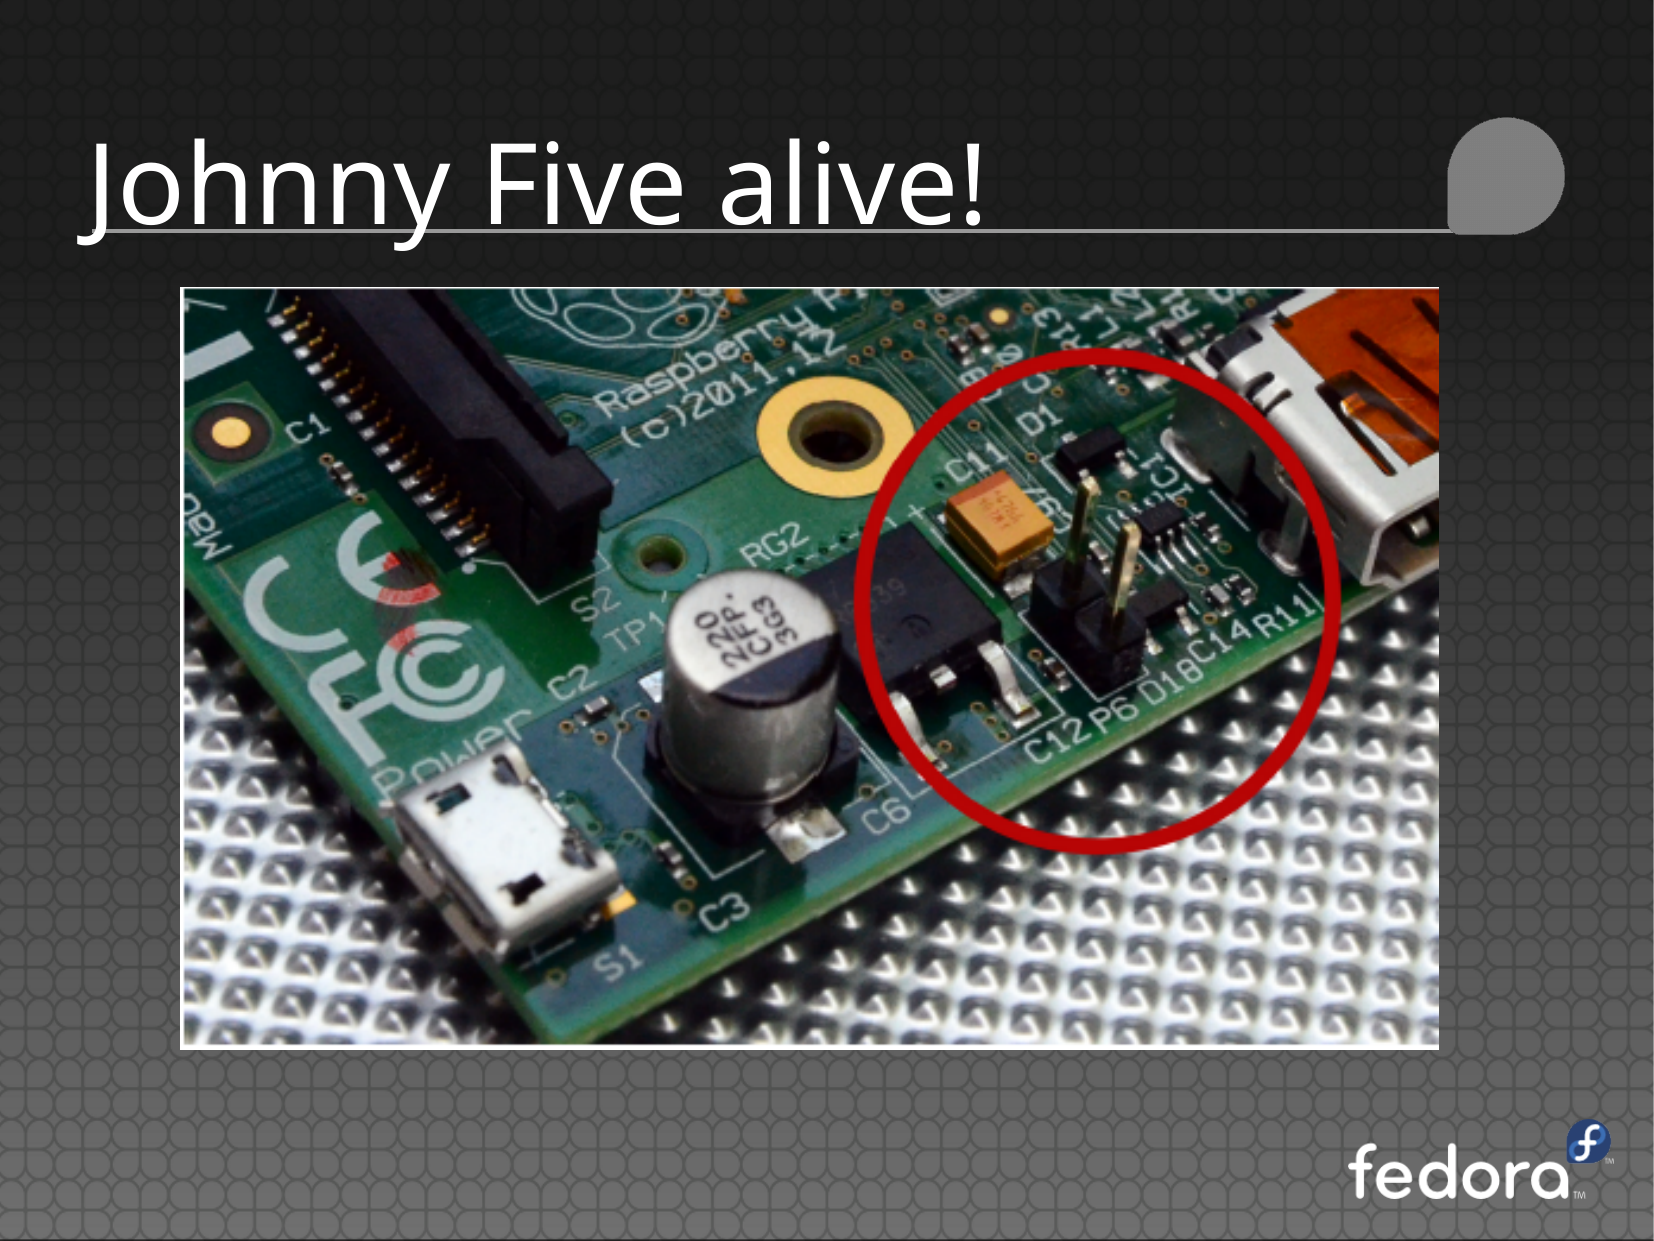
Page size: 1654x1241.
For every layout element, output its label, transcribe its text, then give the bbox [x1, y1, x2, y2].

picture [0, 0, 1654, 1241]
title Johnny Five alive! [86, 112, 1576, 249]
